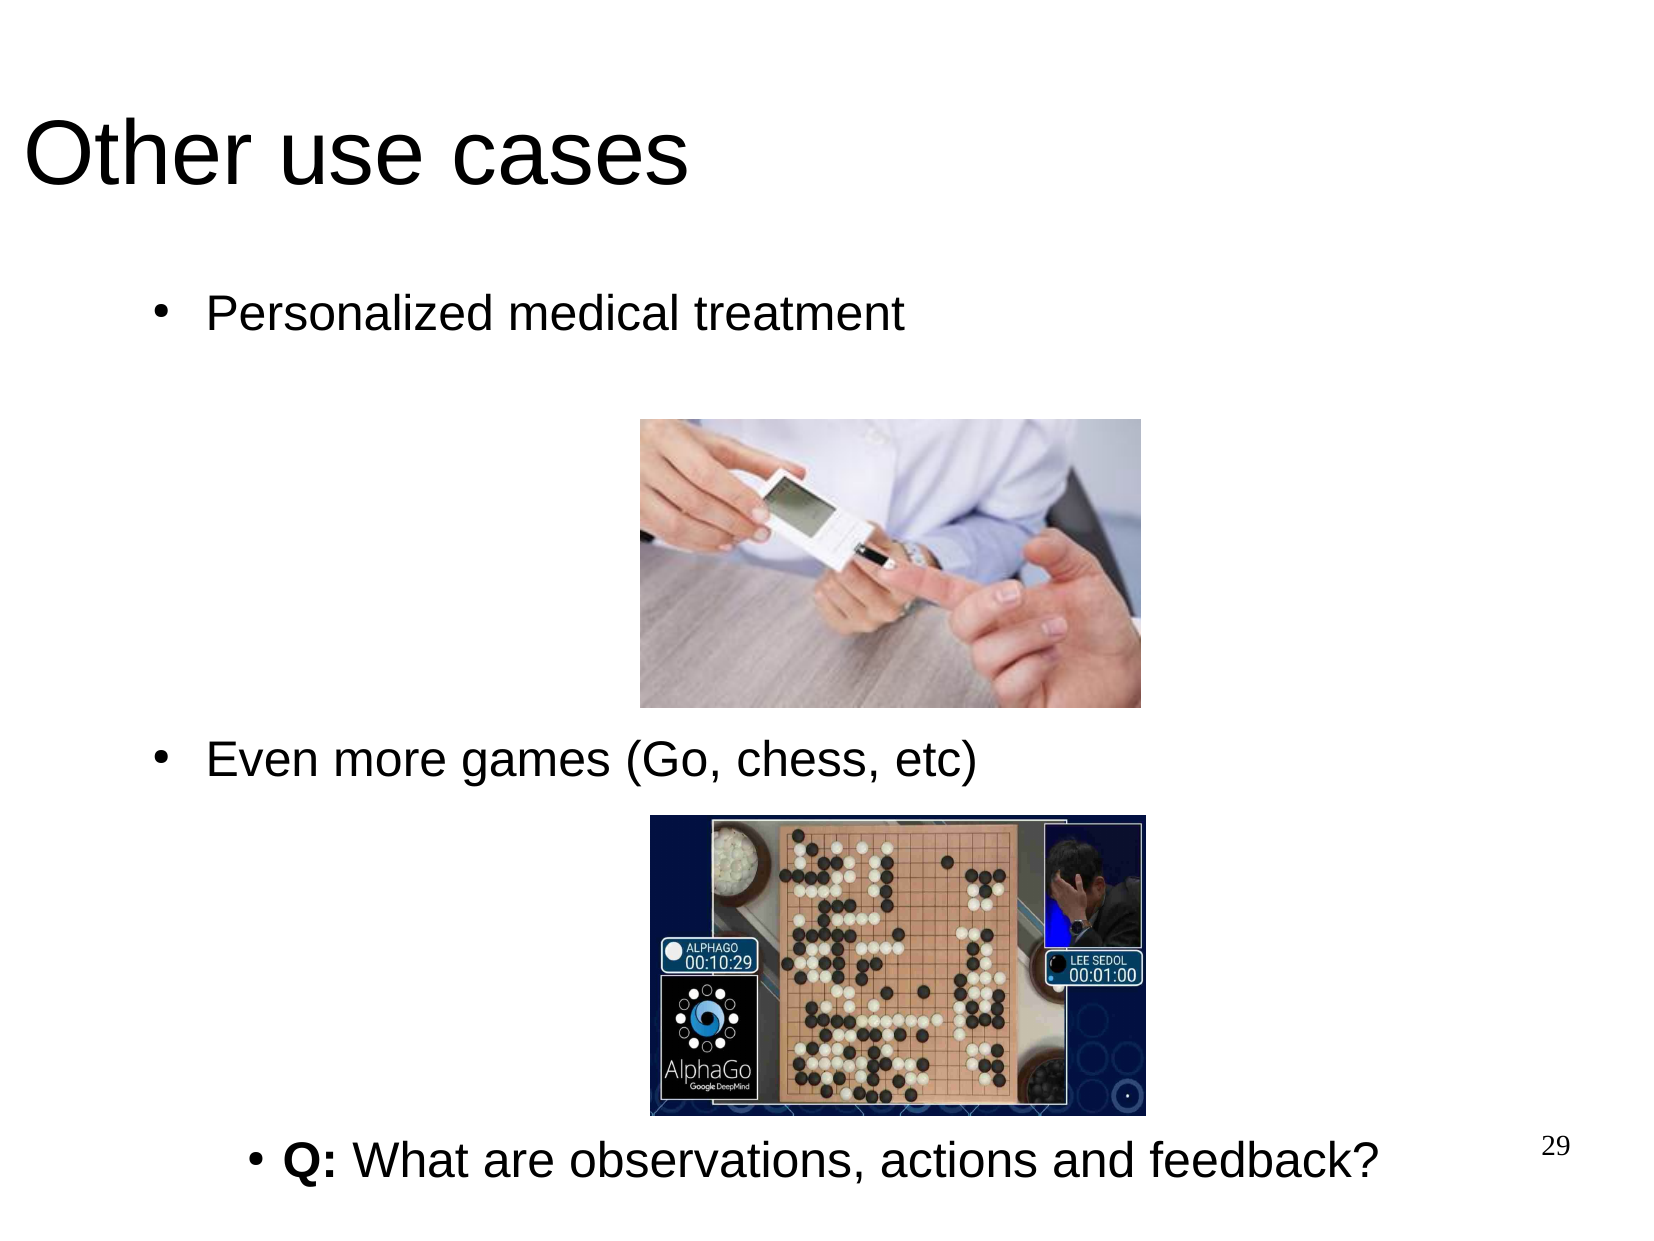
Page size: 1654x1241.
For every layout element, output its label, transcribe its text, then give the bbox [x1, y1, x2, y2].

picture [650, 815, 1146, 1116]
text_box Q: What are observations, actions and feedback? [196, 1125, 1502, 1241]
title Other use cases [23, 49, 1512, 257]
picture [640, 419, 1141, 708]
text_box Personalized medical treatment Even more games (Go, chess, etc) [120, 277, 1591, 1193]
